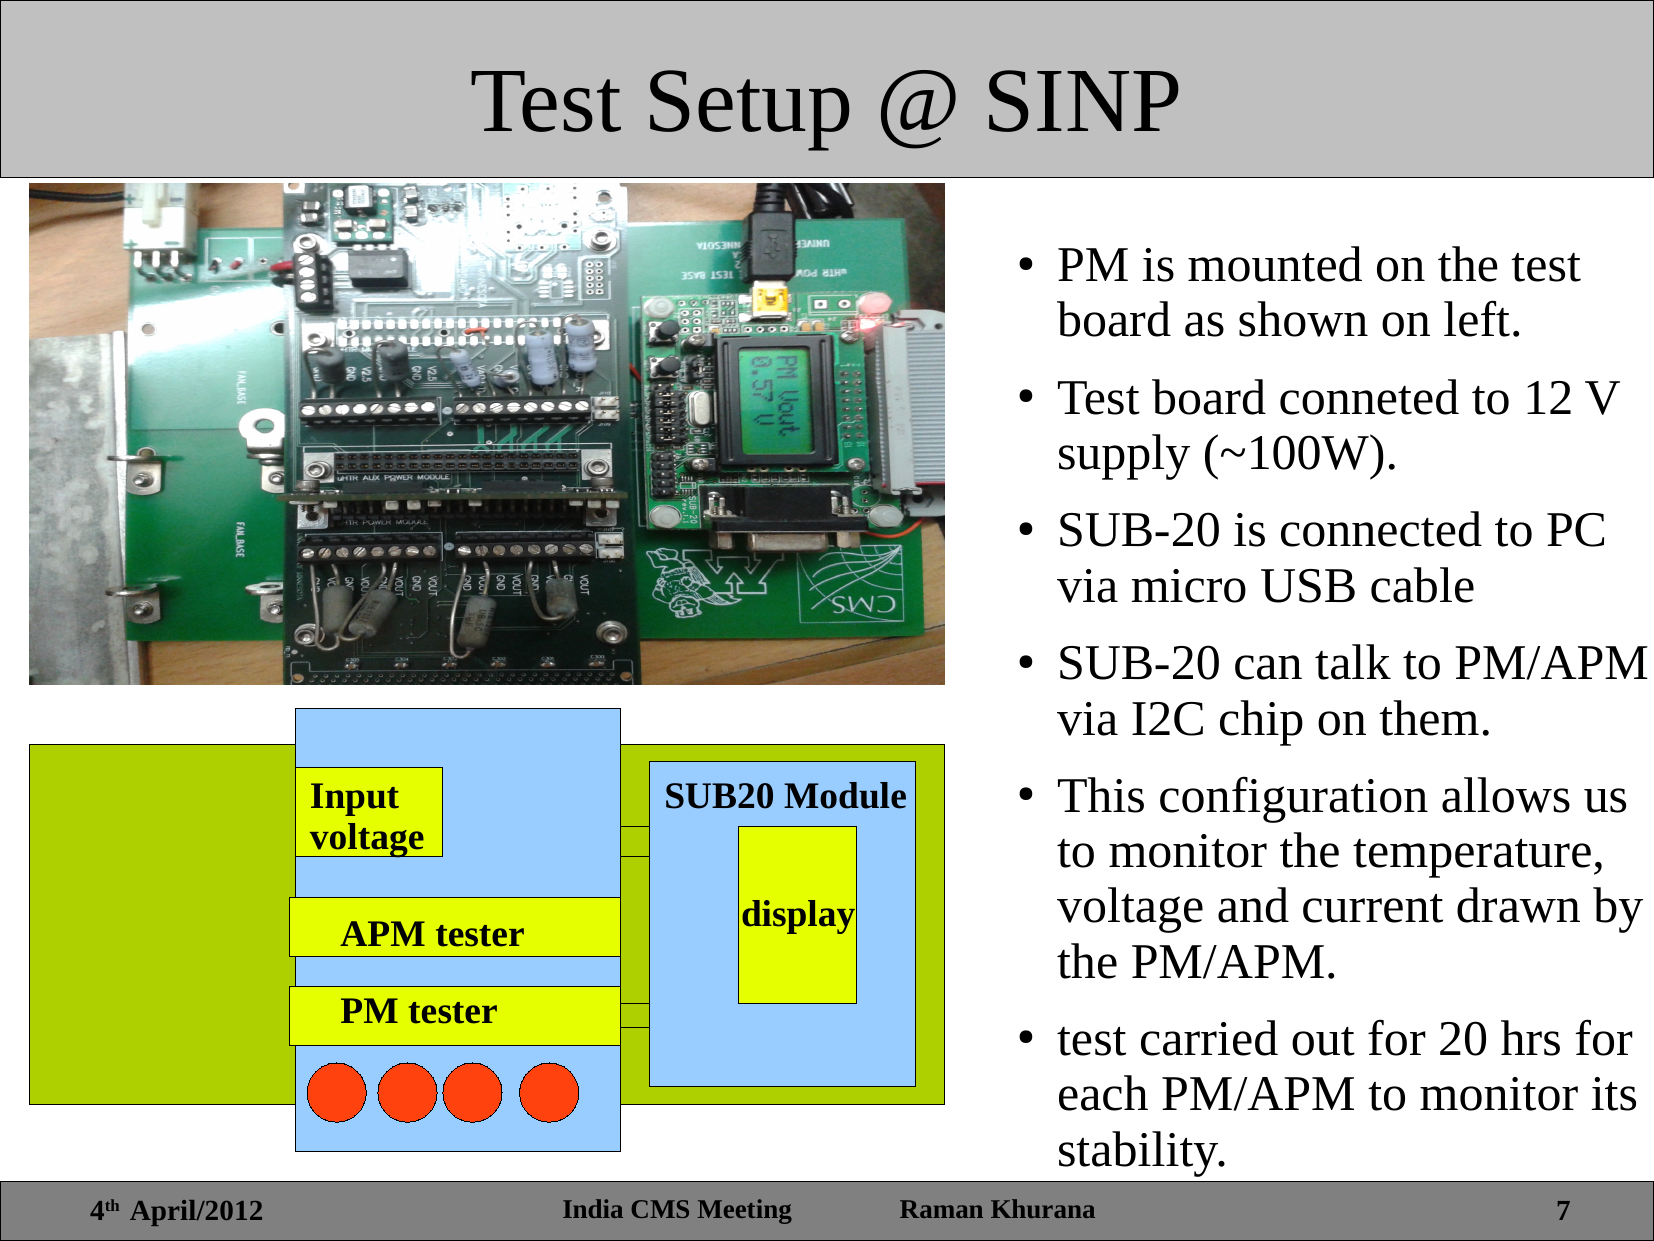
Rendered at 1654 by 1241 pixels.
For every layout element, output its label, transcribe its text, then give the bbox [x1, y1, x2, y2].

text_box display [726, 885, 871, 943]
text_box APM tester [325, 906, 541, 963]
list PM is mounted on the test board as shown on left. Test board conneted to 12 V supply (~100W). SUB-20 is connected to PC via micro USB cable SUB-20 can talk to PM/APM via I2C chip on them. This configuration allows us to monitor the temperature, voltage and current drawn by the PM/APM. test carried out for 20 hrs for each PM/APM to monitor its stability. [1003, 237, 1654, 1199]
text_box PM tester [325, 982, 514, 1040]
text_box SUB20 Module [649, 767, 945, 847]
text_box Input voltage [295, 767, 440, 866]
title Test Setup @ SINP [82, 35, 1571, 166]
text_box [29, 708, 945, 1152]
picture [29, 183, 945, 686]
